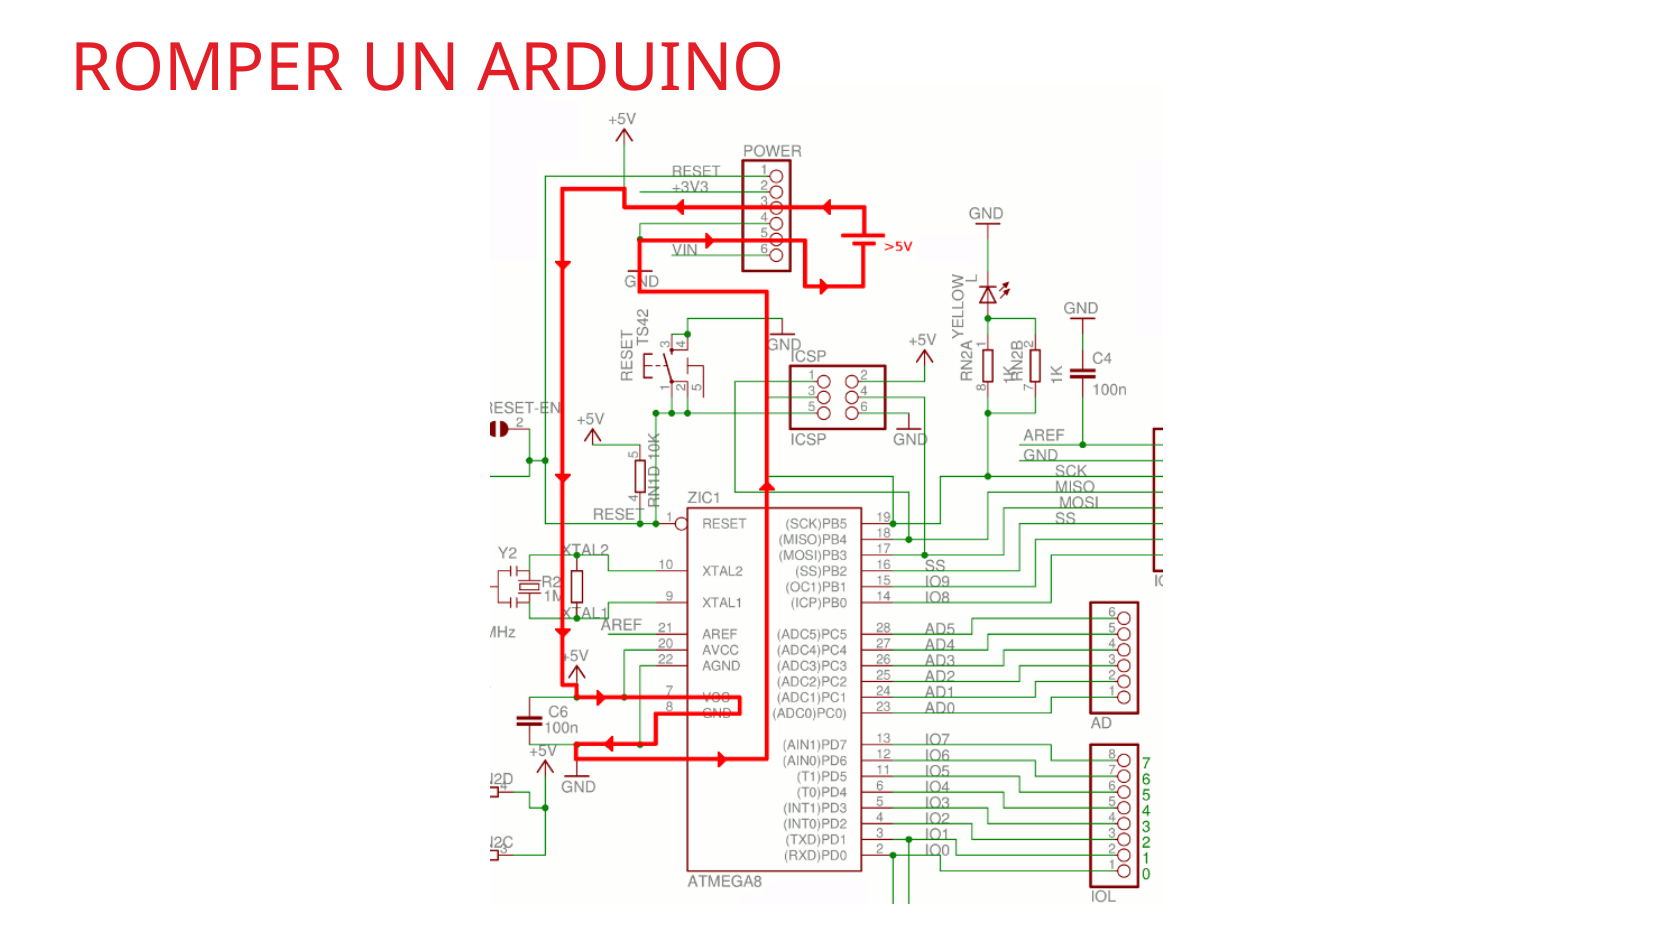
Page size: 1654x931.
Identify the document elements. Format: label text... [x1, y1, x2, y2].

picture [490, 118, 1163, 904]
title ROMPER UN ARDUINO [70, 11, 1347, 118]
